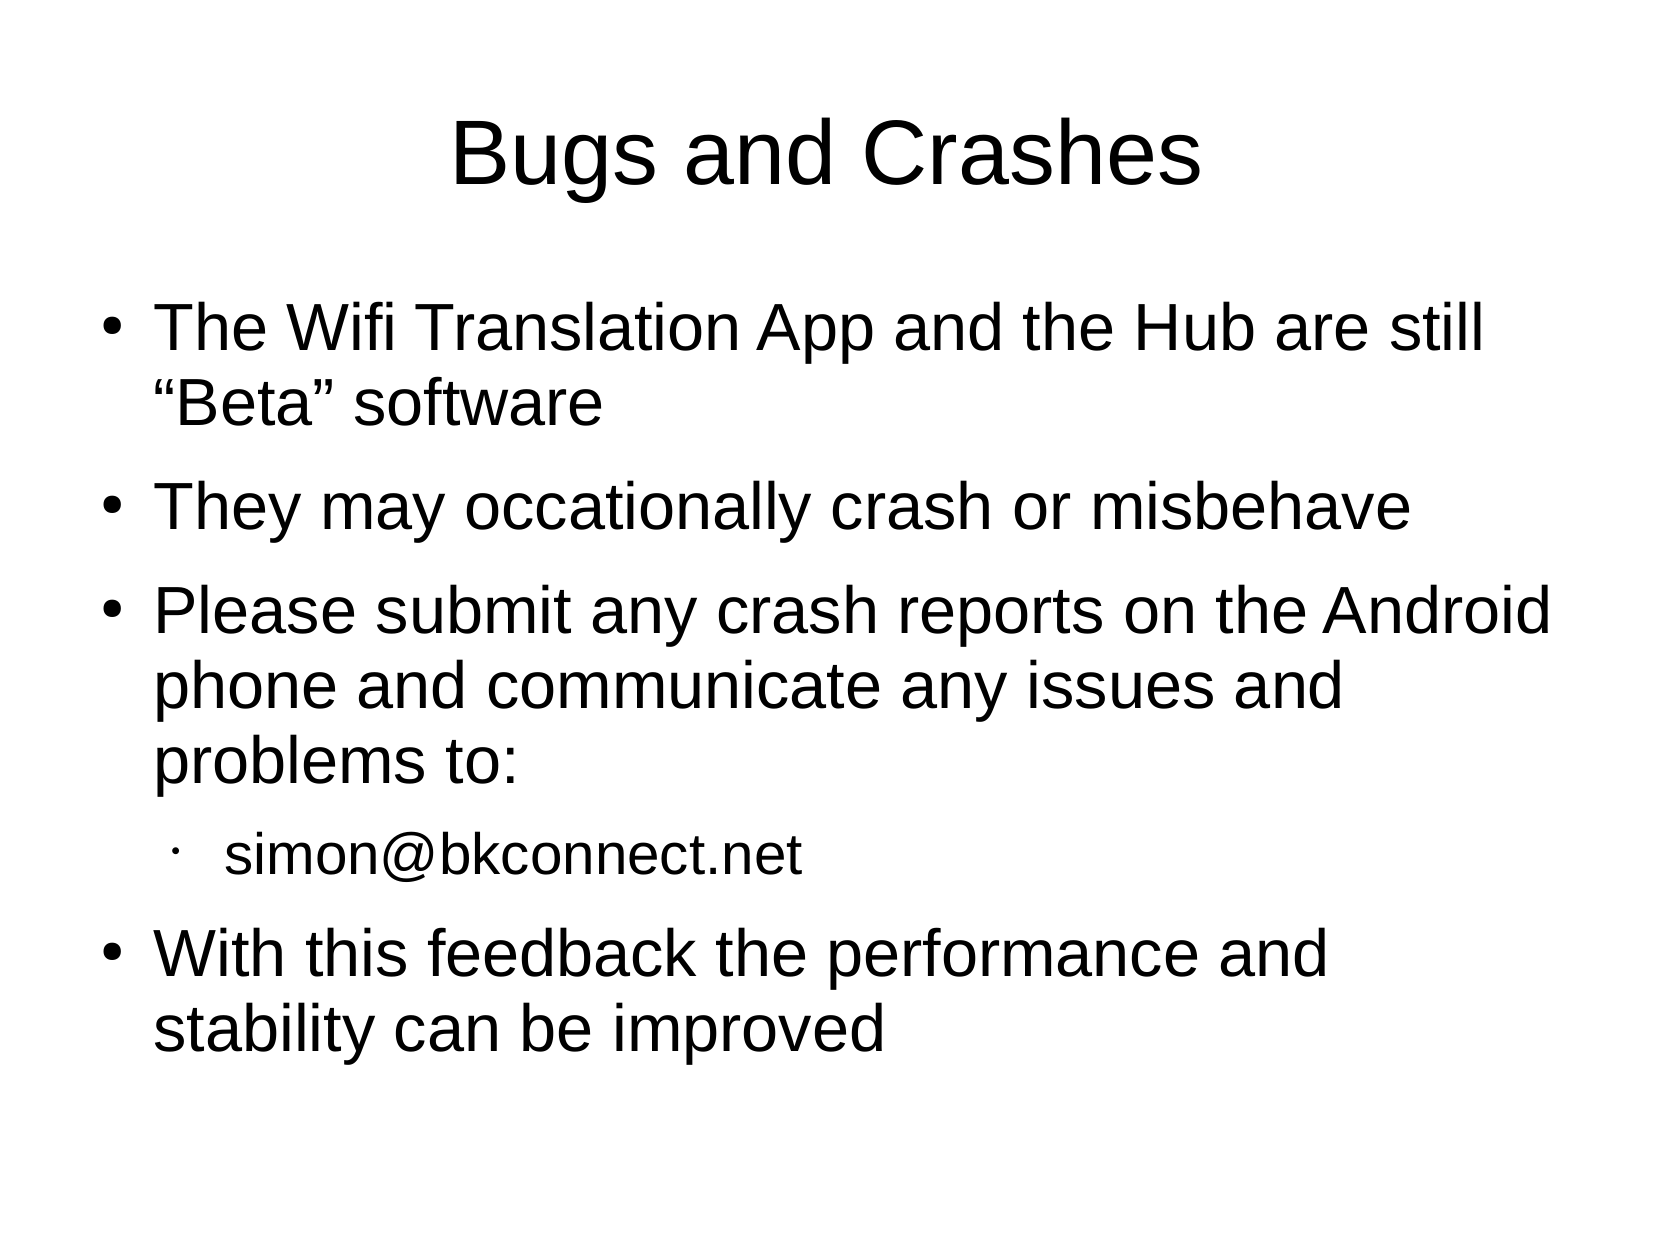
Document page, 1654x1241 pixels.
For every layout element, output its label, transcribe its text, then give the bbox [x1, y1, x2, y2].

list The Wifi Translation App and the Hub are still “Beta” software They may occationally crash or misbehave Please submit any crash reports on the Android phone and communicate any issues and problems to: simon@bkconnect.net With this feedback the performance and stability can be improved [82, 290, 1571, 1099]
title Bugs and Crashes [82, 49, 1571, 257]
